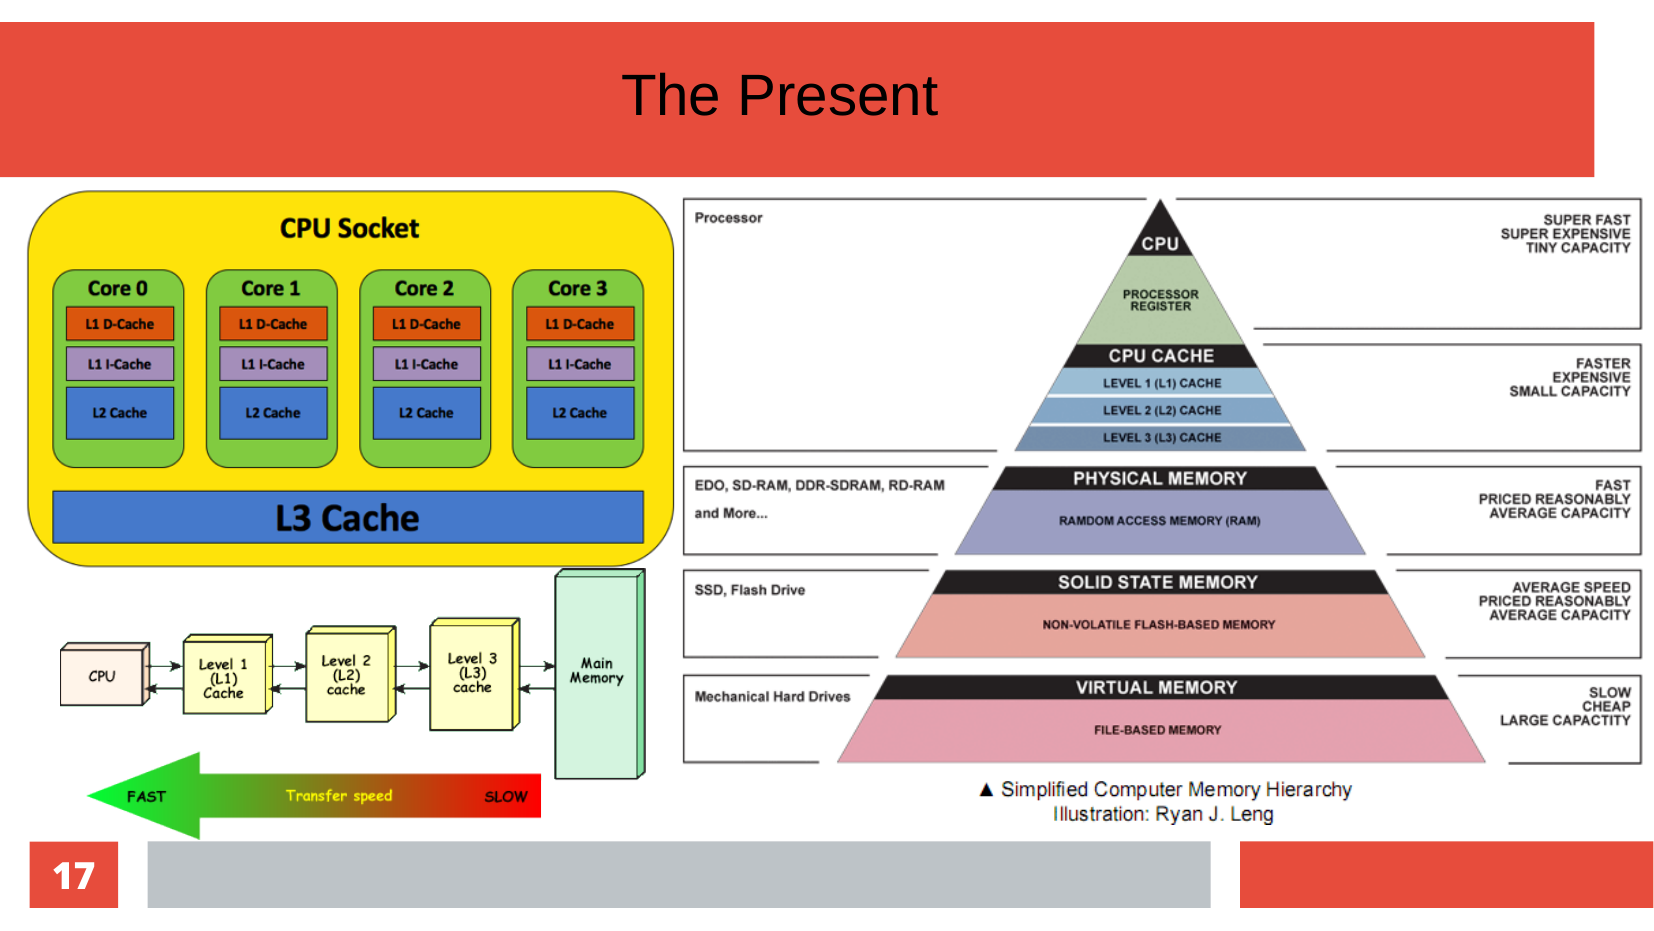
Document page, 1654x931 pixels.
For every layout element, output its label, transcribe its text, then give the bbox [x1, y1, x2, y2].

text_box The Present [270, 55, 1291, 136]
picture [14, 179, 1648, 841]
